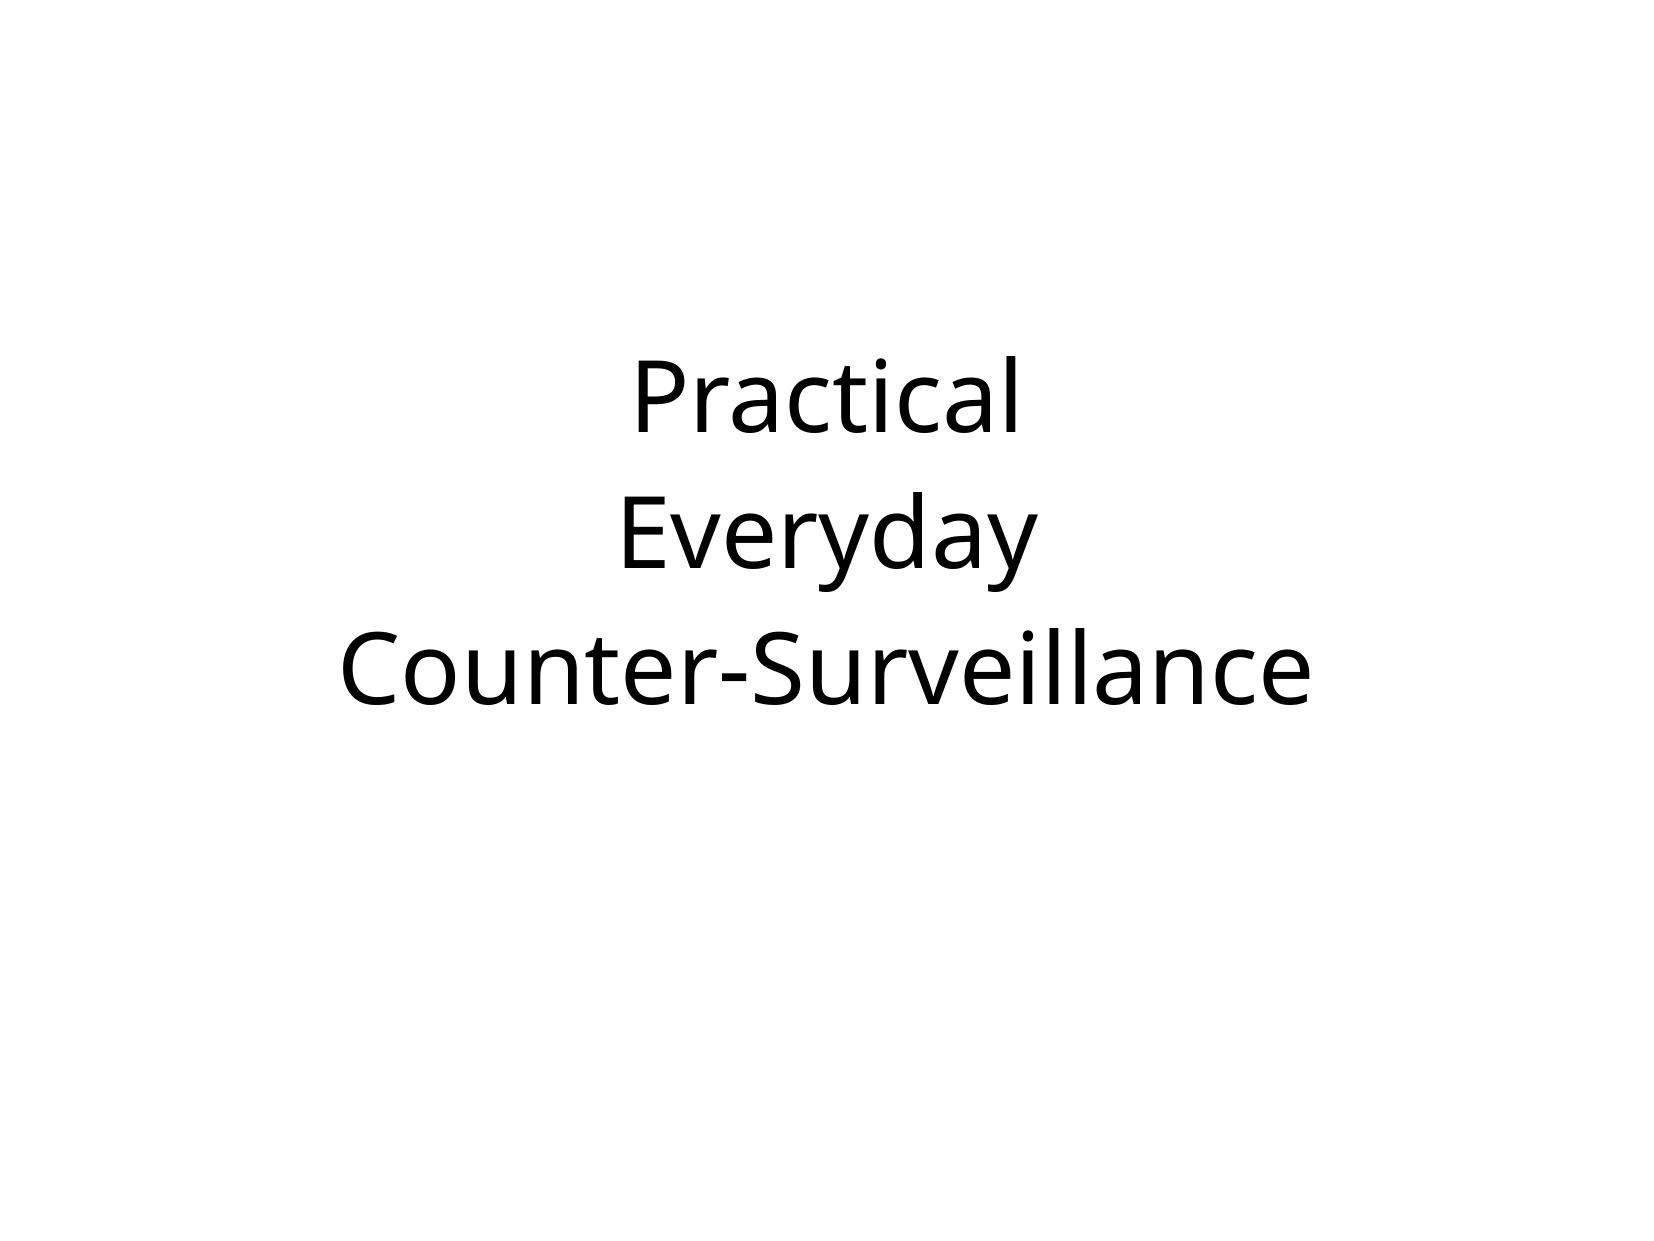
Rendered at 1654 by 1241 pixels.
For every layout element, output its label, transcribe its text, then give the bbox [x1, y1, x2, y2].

subtitle Practical Everyday Counter-Surveillance [82, 49, 1571, 1010]
